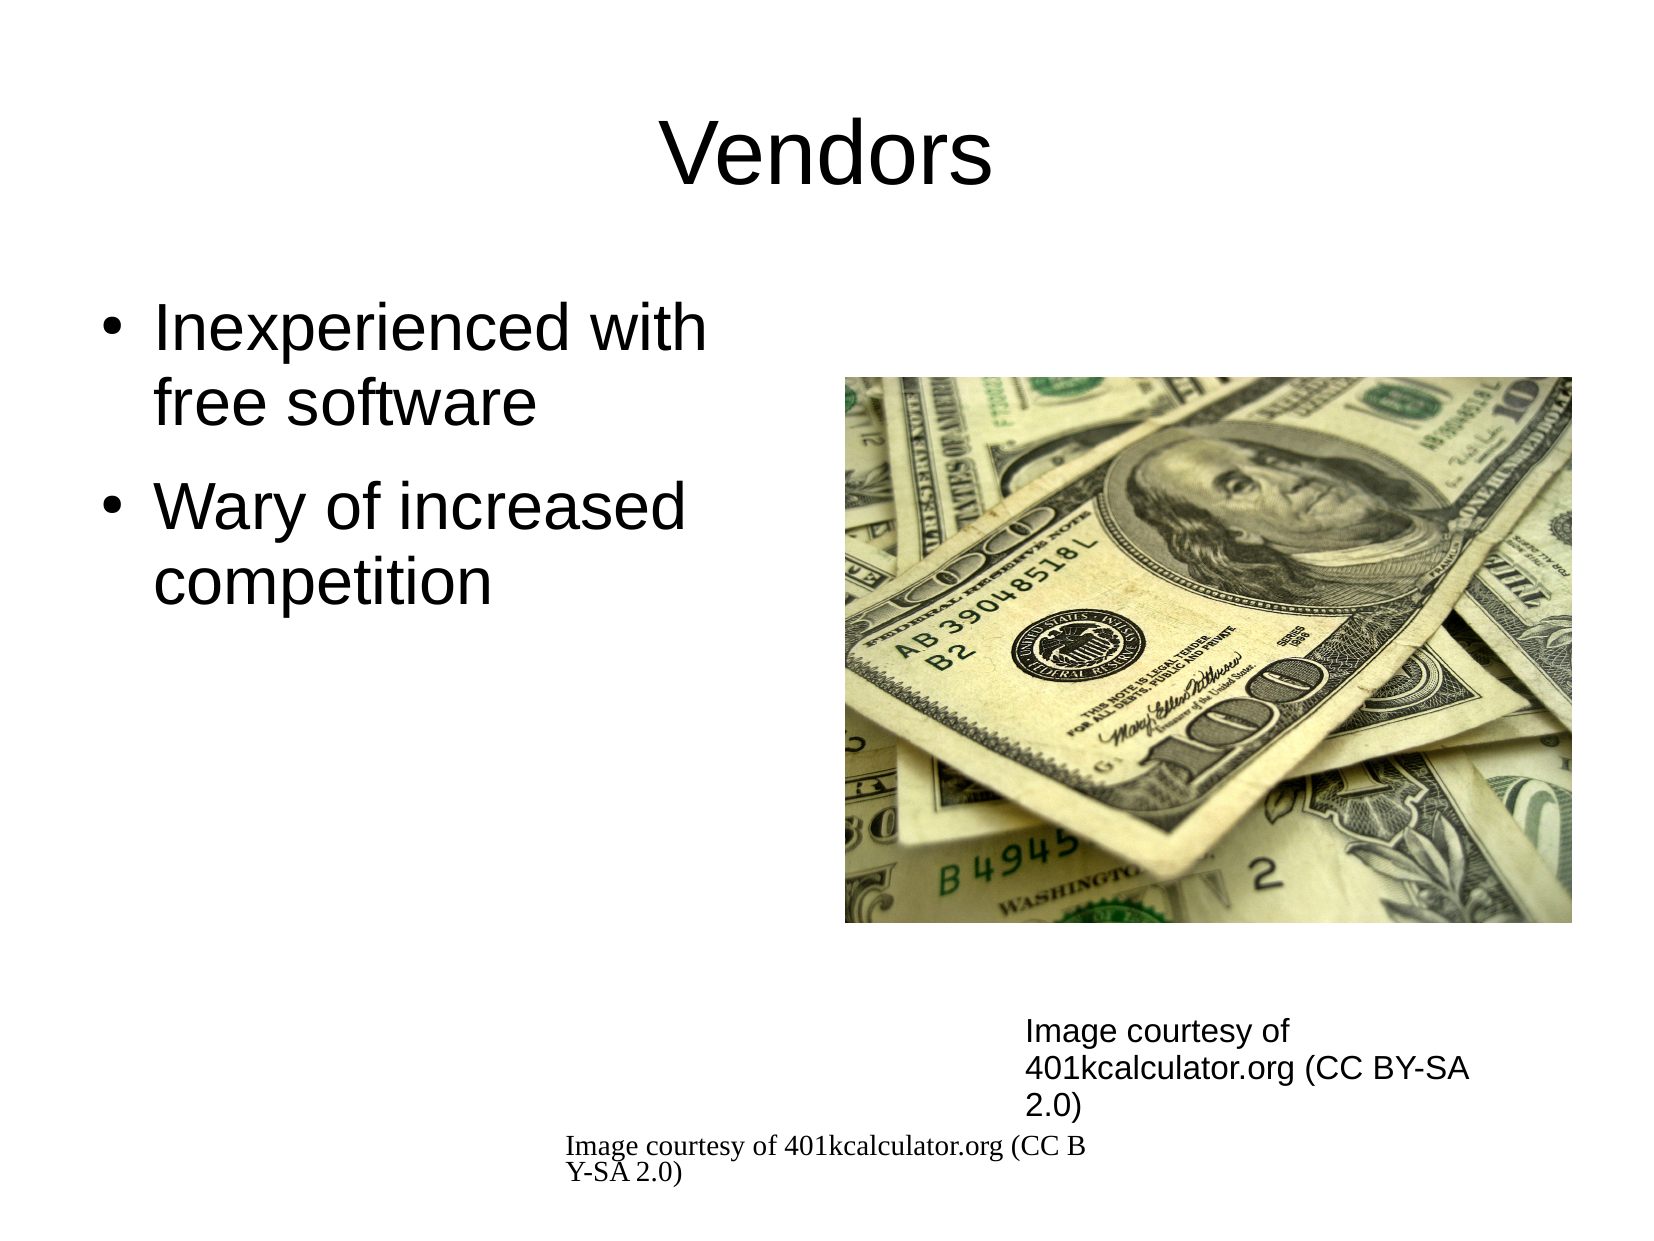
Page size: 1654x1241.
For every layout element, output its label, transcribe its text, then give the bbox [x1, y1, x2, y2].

text_box Image courtesy of 401kcalculator.org (CC BY-SA 2.0) [975, 1005, 1531, 1131]
list Inexperienced with free software Wary of increased competition [82, 290, 809, 1010]
title Vendors [82, 49, 1571, 257]
picture [845, 377, 1572, 923]
